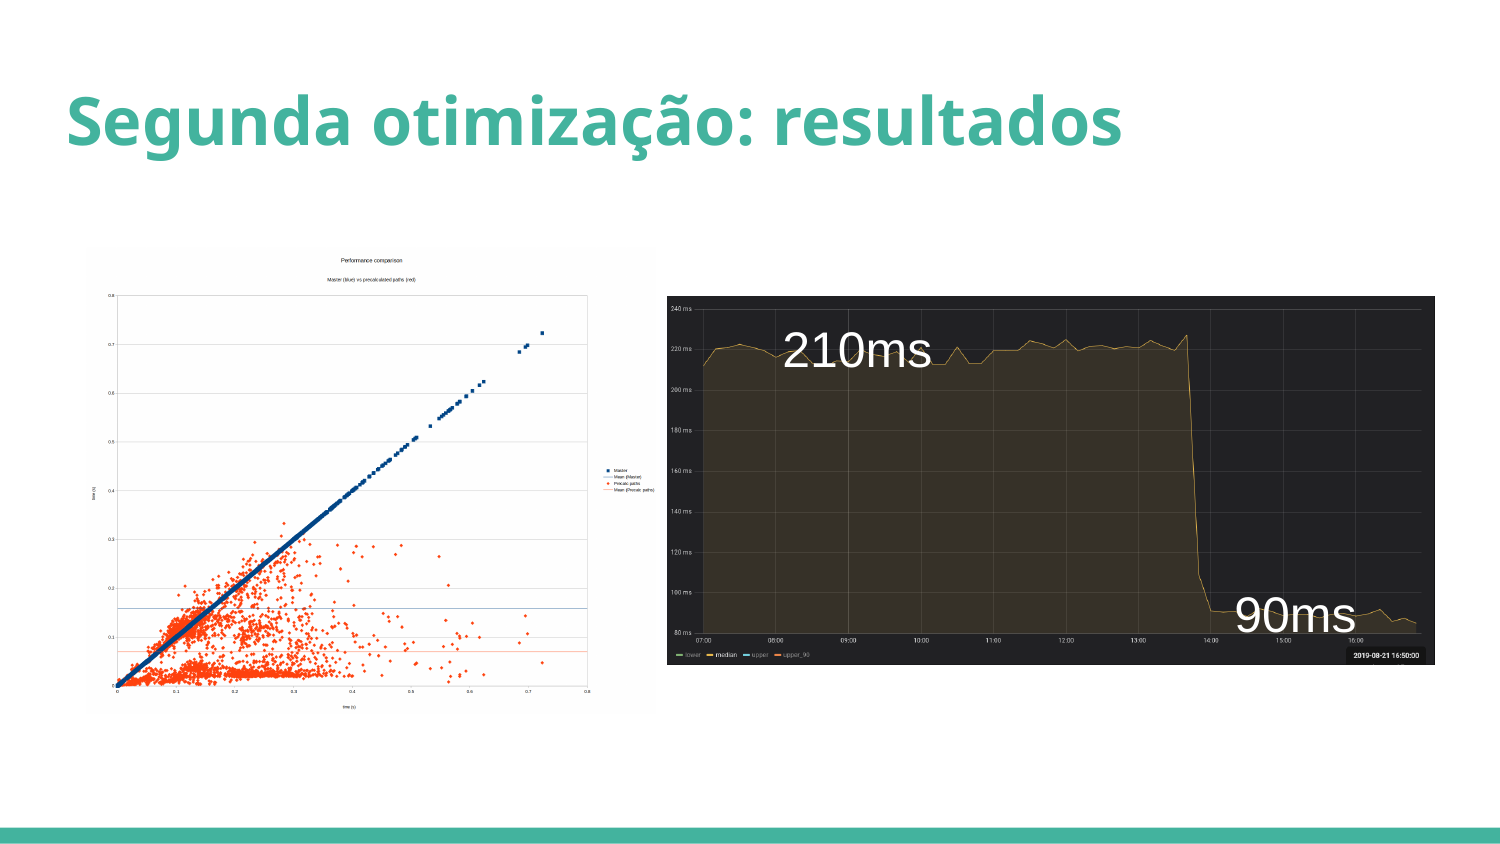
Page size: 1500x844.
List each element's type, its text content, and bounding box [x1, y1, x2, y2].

picture [86, 247, 656, 714]
text_box 90ms [1219, 567, 1408, 654]
picture [667, 296, 1435, 665]
title Segunda otimização: resultados [51, 64, 1449, 167]
text_box 210ms [767, 302, 956, 389]
